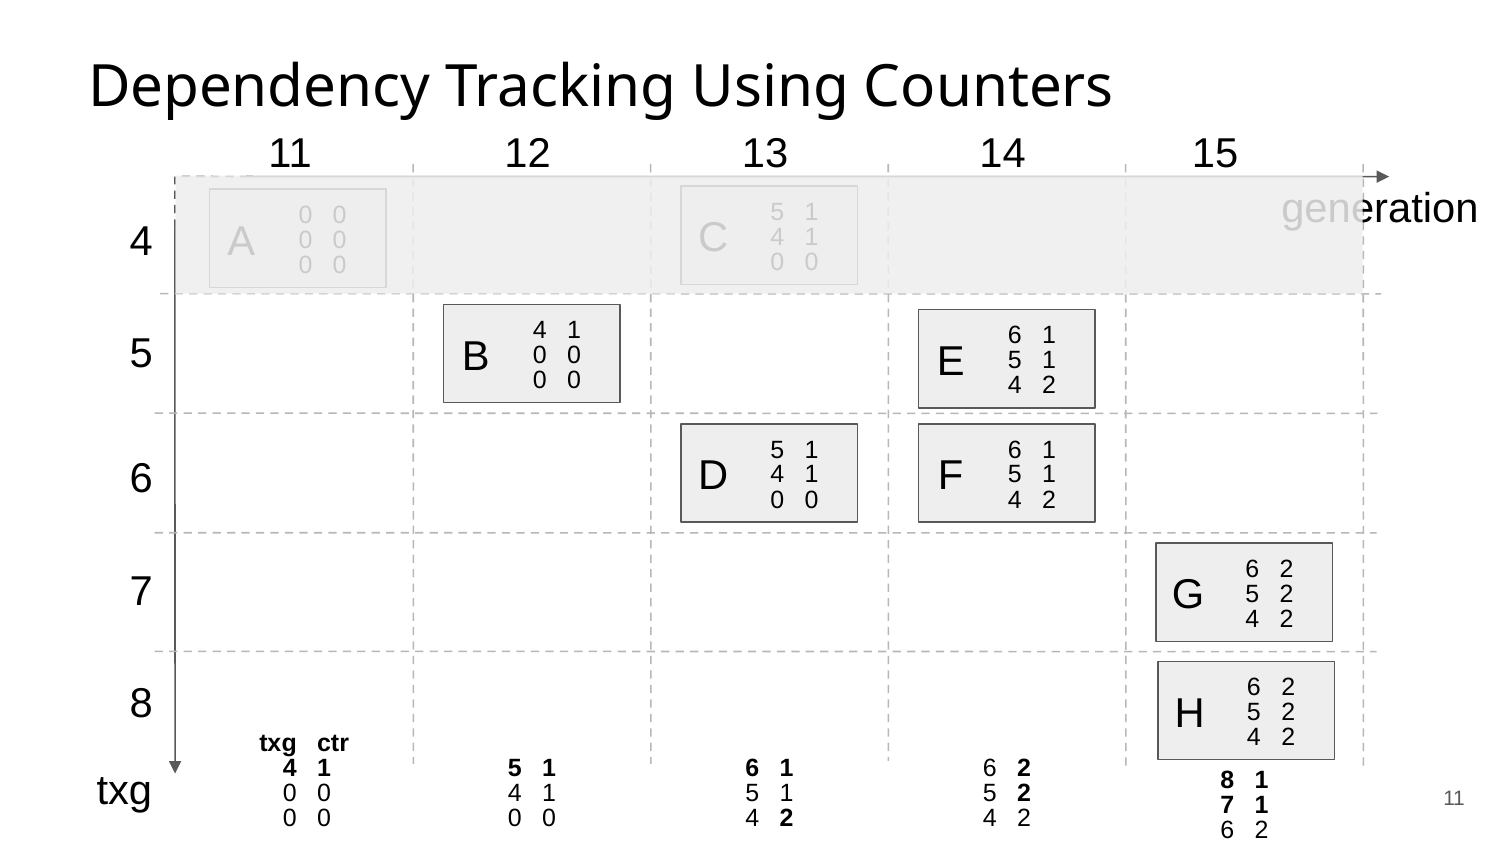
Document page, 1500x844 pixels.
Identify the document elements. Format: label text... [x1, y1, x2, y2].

text_box 0 [317, 777, 360, 802]
text_box 2 [1279, 578, 1322, 603]
text_box generation [1363, 192, 1485, 220]
text_box 2 [1017, 752, 1060, 777]
text_box 2 [779, 802, 822, 830]
text_box 0 [504, 368, 547, 393]
text_box 6 [135, 476, 147, 489]
text_box 1 [1042, 345, 1085, 370]
text_box 0 [542, 802, 585, 830]
text_box 2 [1281, 721, 1324, 750]
text_box 5 [979, 459, 1022, 487]
text_box 8 [135, 703, 147, 715]
text_box 6 [979, 320, 1022, 345]
text_box 6 [954, 752, 997, 780]
text_box 2 [1281, 671, 1324, 696]
text_box 14 [1006, 144, 1016, 158]
text_box txg [86, 774, 163, 802]
text_box 0 [742, 487, 785, 512]
text_box 4 [504, 314, 547, 339]
text_box 8 [1192, 764, 1235, 789]
text_box generation [1438, 202, 1450, 220]
text_box 2 [1017, 802, 1060, 830]
text_box 1 [779, 777, 822, 802]
text_box 0 [254, 777, 297, 805]
text_box 4 [954, 805, 997, 830]
text_box G [1167, 578, 1210, 606]
text_box 13 [720, 137, 811, 165]
text_box [918, 423, 1096, 523]
text_box 6 [1192, 818, 1235, 843]
text_box 8 [120, 687, 163, 715]
text_box 4 [120, 224, 163, 252]
text_box B [454, 339, 497, 368]
text_box 6 [1218, 671, 1261, 700]
text_box 5 [1218, 700, 1261, 725]
text_box 14 [957, 137, 1048, 165]
text_box H [1181, 714, 1197, 725]
text_box 1 [804, 434, 847, 459]
text_box [175, 175, 1363, 294]
text_box 6 [120, 462, 163, 490]
title Dependency Tracking Using Counters [73, 33, 1417, 165]
text_box 5 [954, 780, 997, 805]
text_box 4 [133, 232, 143, 246]
text_box 11 [245, 137, 336, 165]
text_box D [705, 463, 722, 486]
text_box 5 [742, 434, 785, 459]
text_box [443, 304, 621, 403]
text_box 5 [717, 777, 760, 805]
text_box 1 [1254, 764, 1297, 789]
text_box 6 [1217, 553, 1260, 581]
text_box 2 [1279, 553, 1322, 578]
text_box 1 [542, 777, 585, 802]
text_box 2 [1254, 814, 1297, 843]
text_box 1 [1042, 459, 1085, 484]
text_box 2 [1042, 370, 1085, 398]
text_box [1156, 542, 1333, 642]
text_box 4 [1217, 606, 1260, 631]
text_box 4 [717, 805, 760, 830]
text_box 15 [1170, 137, 1261, 165]
text_box 5 [479, 752, 522, 777]
text_box txg [254, 727, 297, 755]
text_box F [929, 459, 972, 487]
text_box B [468, 357, 483, 367]
text_box 0 [504, 339, 547, 368]
text_box D [692, 459, 735, 487]
text_box 1 [1042, 320, 1085, 345]
text_box [918, 309, 1096, 408]
text_box 8 [135, 691, 146, 701]
text_box 0 [479, 805, 522, 830]
text_box txg [114, 795, 123, 802]
text_box [1157, 661, 1335, 760]
text_box 4 [979, 373, 1022, 398]
text_box 1 [804, 459, 847, 484]
text_box 5 [120, 337, 163, 365]
text_box 12 [482, 137, 573, 165]
slide_number <number> [1389, 764, 1480, 830]
text_box B [468, 344, 481, 354]
text_box 1 [779, 752, 822, 777]
text_box 2 [1281, 696, 1324, 721]
text_box 4 [1218, 725, 1261, 750]
text_box 1 [1254, 789, 1297, 814]
text_box 5 [979, 345, 1022, 373]
text_box txg [134, 784, 145, 801]
text_box 5 [1217, 581, 1260, 606]
text_box 0 [804, 484, 847, 512]
text_box 4 [479, 777, 522, 805]
text_box 1 [542, 752, 585, 777]
text_box 6 [717, 752, 760, 777]
text_box 7 [1192, 789, 1235, 818]
text_box H [1168, 696, 1211, 725]
text_box 4 [979, 487, 1022, 512]
text_box 2 [1279, 603, 1322, 631]
text_box 1 [1042, 434, 1085, 459]
text_box 0 [317, 802, 360, 830]
text_box 0 [567, 339, 610, 364]
text_box 6 [979, 434, 1022, 459]
text_box ctr [317, 727, 360, 755]
text_box 1 [317, 755, 360, 777]
text_box 0 [254, 805, 297, 830]
text_box 2 [1042, 484, 1085, 512]
text_box [681, 423, 858, 523]
text_box 7 [120, 574, 163, 602]
text_box 0 [567, 364, 610, 393]
text_box 1 [567, 314, 610, 339]
text_box 4 [254, 755, 297, 777]
text_box 4 [742, 459, 785, 487]
text_box E [929, 345, 972, 373]
text_box 2 [1017, 777, 1060, 802]
